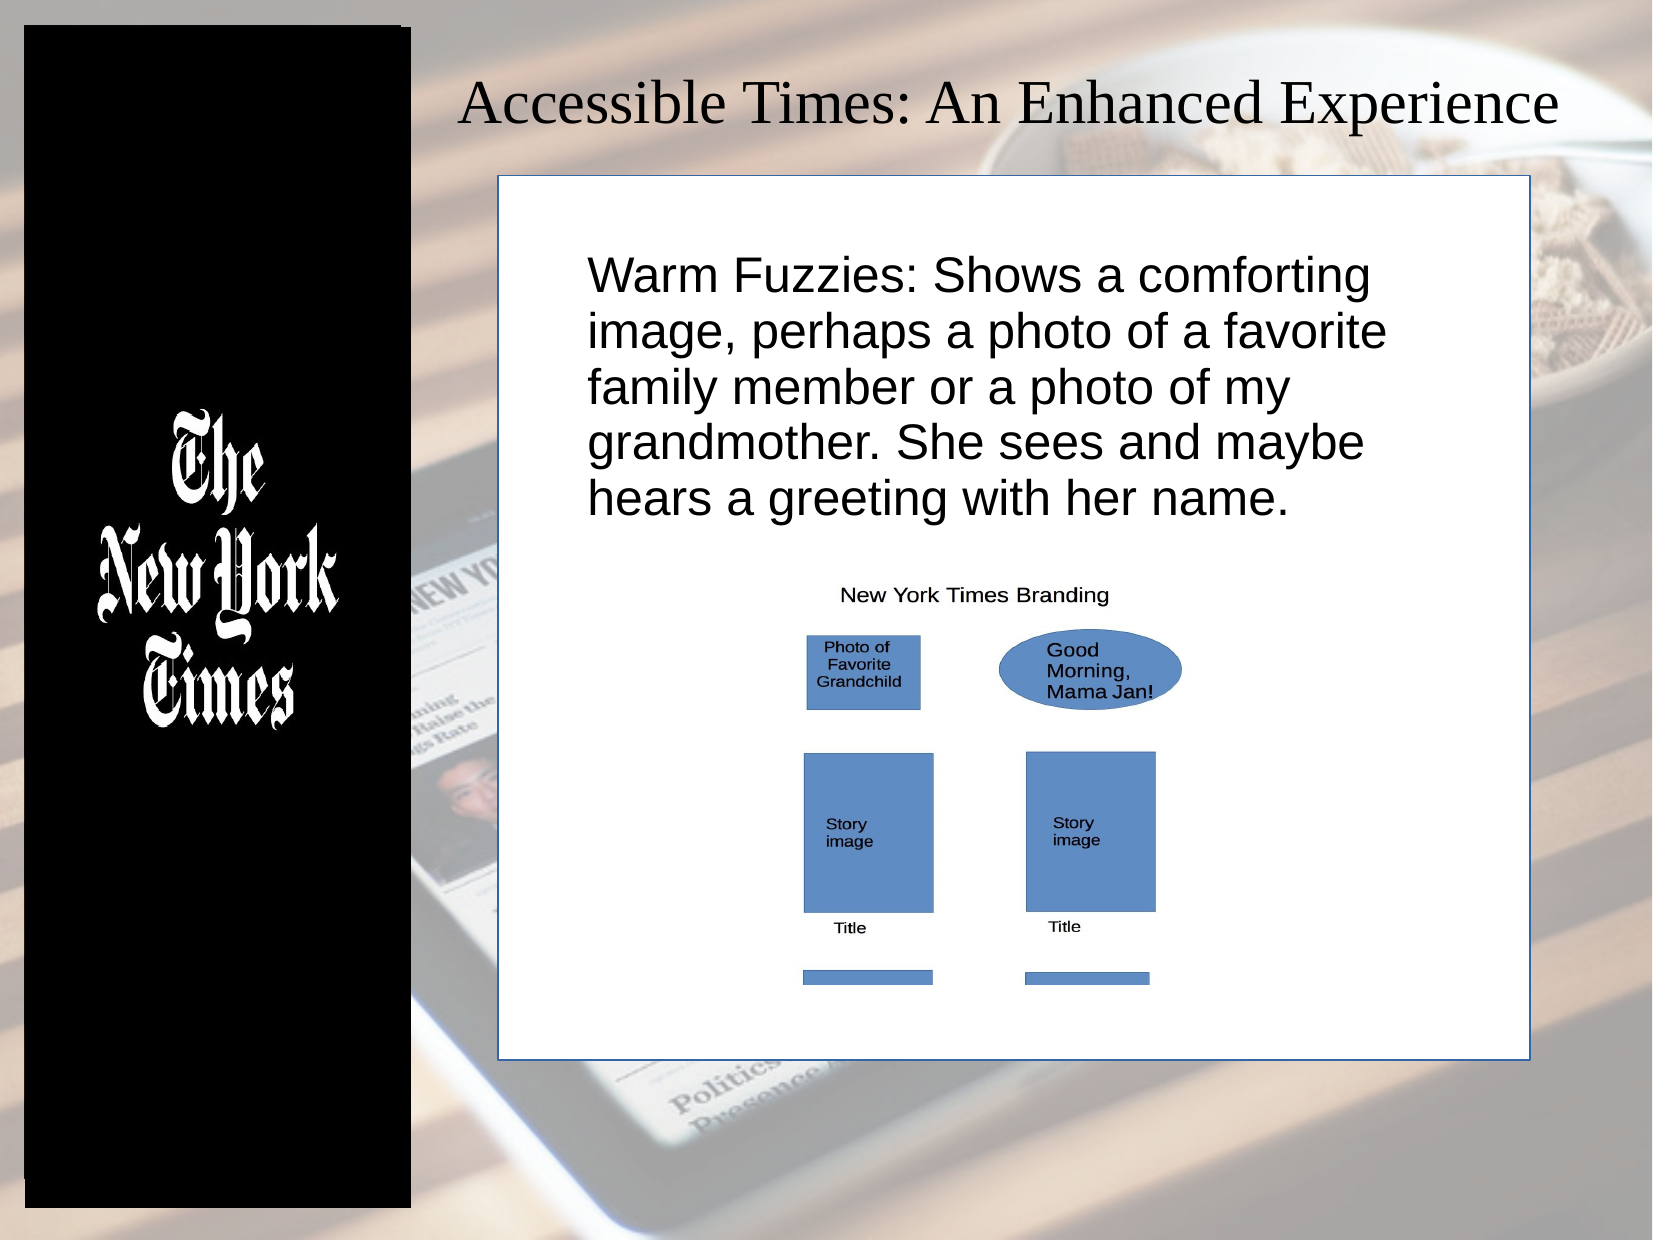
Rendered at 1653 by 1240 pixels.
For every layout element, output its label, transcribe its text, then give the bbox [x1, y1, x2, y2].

picture [0, 0, 1653, 1240]
text_box Warm Fuzzies: Shows a comforting image, perhaps a photo of a favorite family member or a photo of my grandmother. She sees and maybe hears a greeting with her name. [572, 240, 1458, 571]
text_box Accessible Times: An Enhanced Experience [450, 60, 1569, 145]
